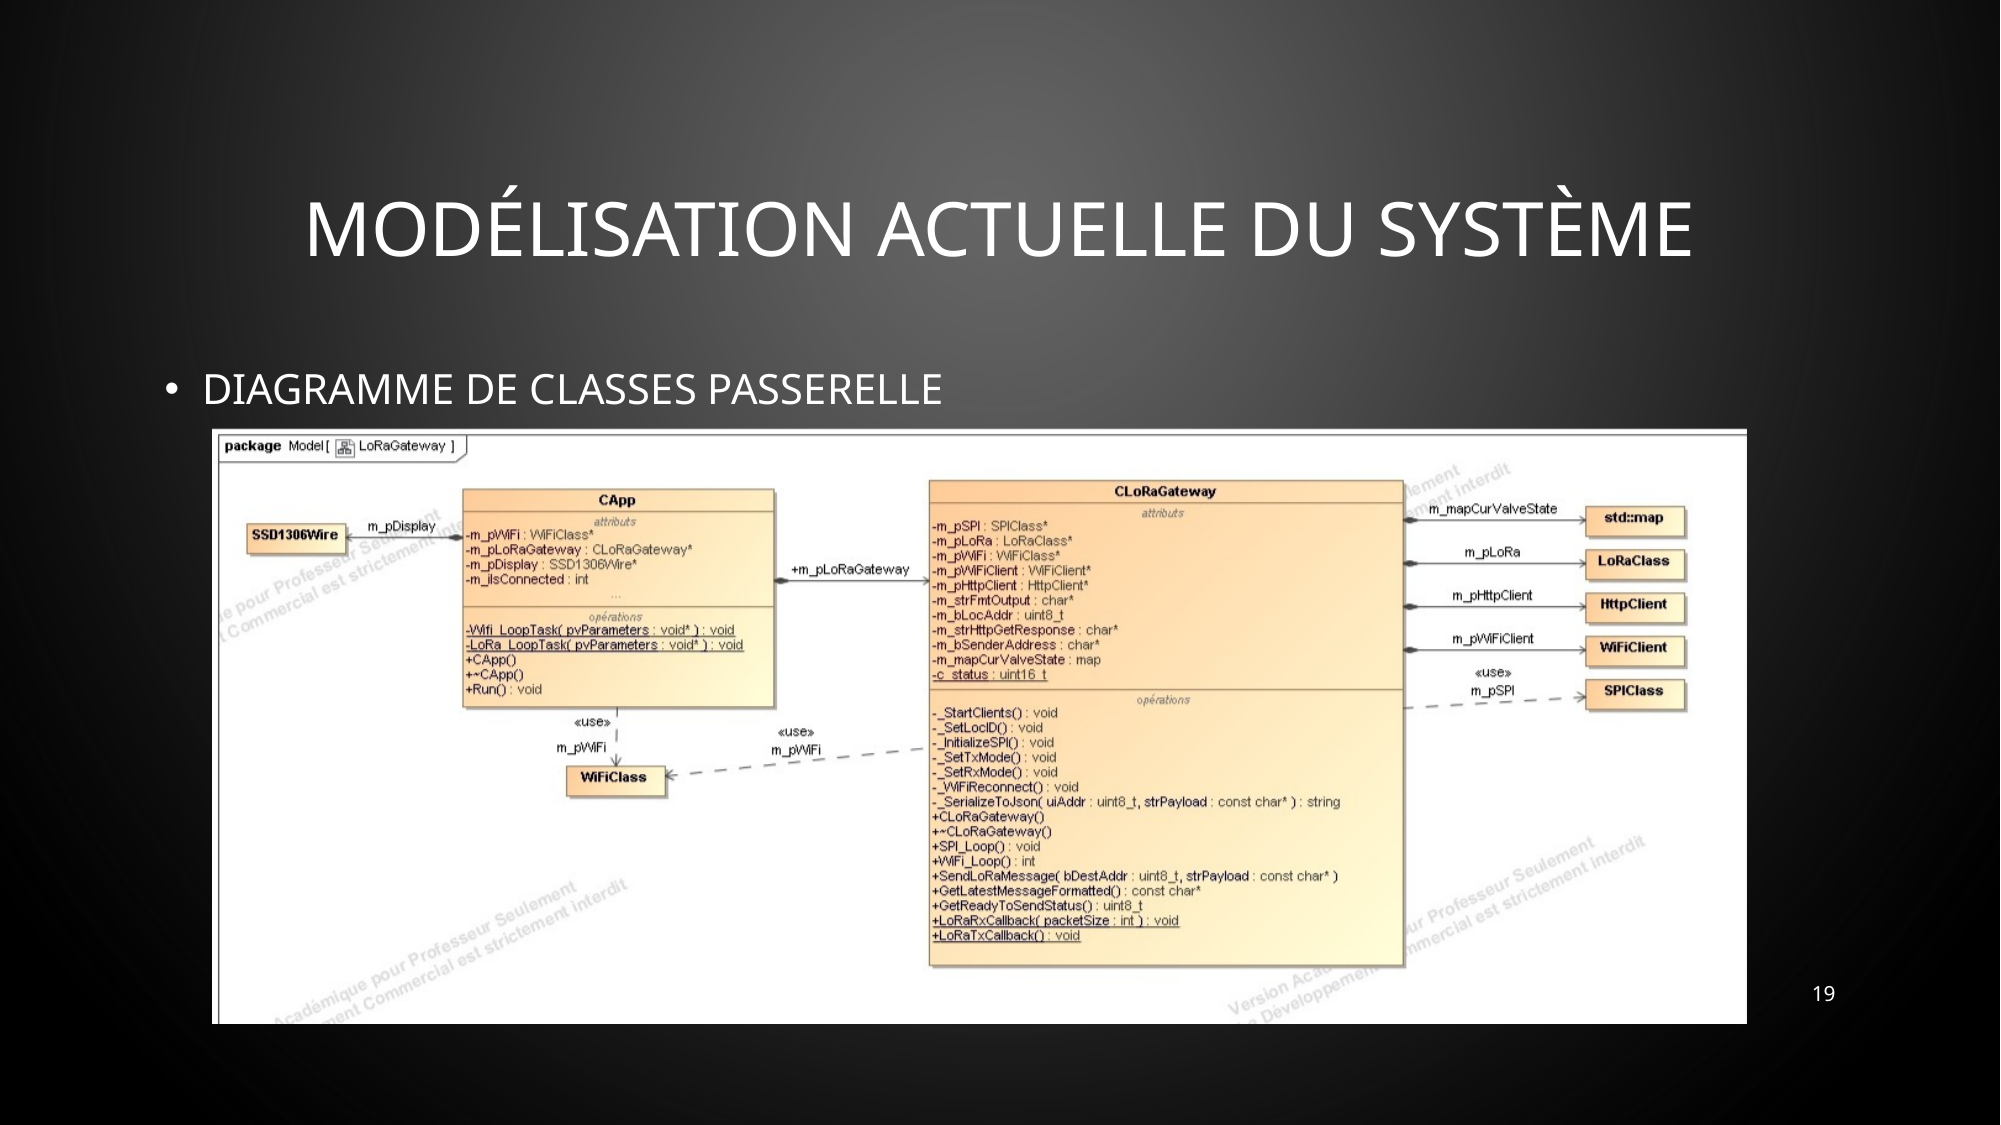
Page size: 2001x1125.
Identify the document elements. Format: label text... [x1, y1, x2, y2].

title Modélisation actuelle du système [149, 101, 1850, 364]
picture [0, 0, 2000, 1125]
list Diagramme de classes passerelle [149, 345, 1157, 607]
